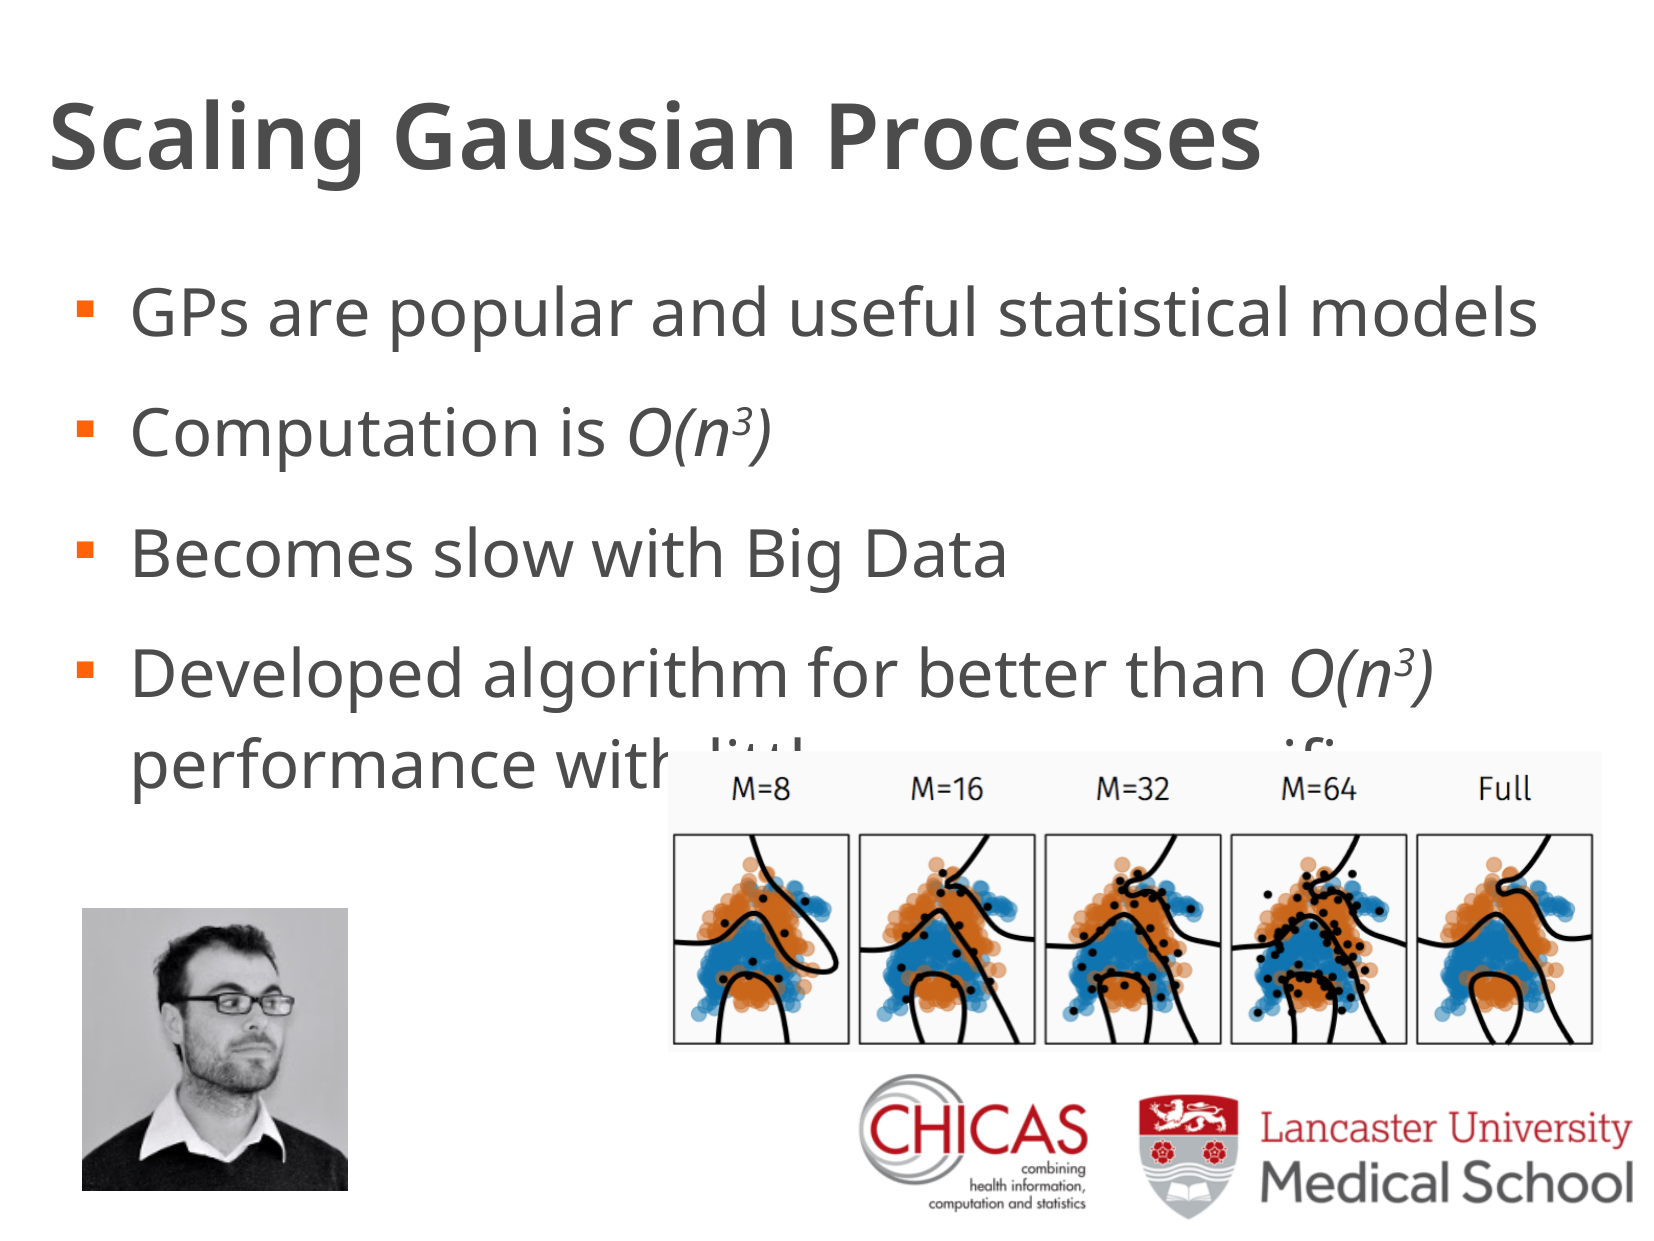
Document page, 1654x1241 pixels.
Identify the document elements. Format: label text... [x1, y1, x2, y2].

title Scaling Gaussian Processes [48, 62, 1355, 206]
list GPs are popular and useful statistical models Computation is O(n3) Becomes slow with Big Data Developed algorithm for better than O(n3) performance with little accuracy sacrifice [59, 265, 1595, 1092]
picture [82, 4, 1654, 1241]
